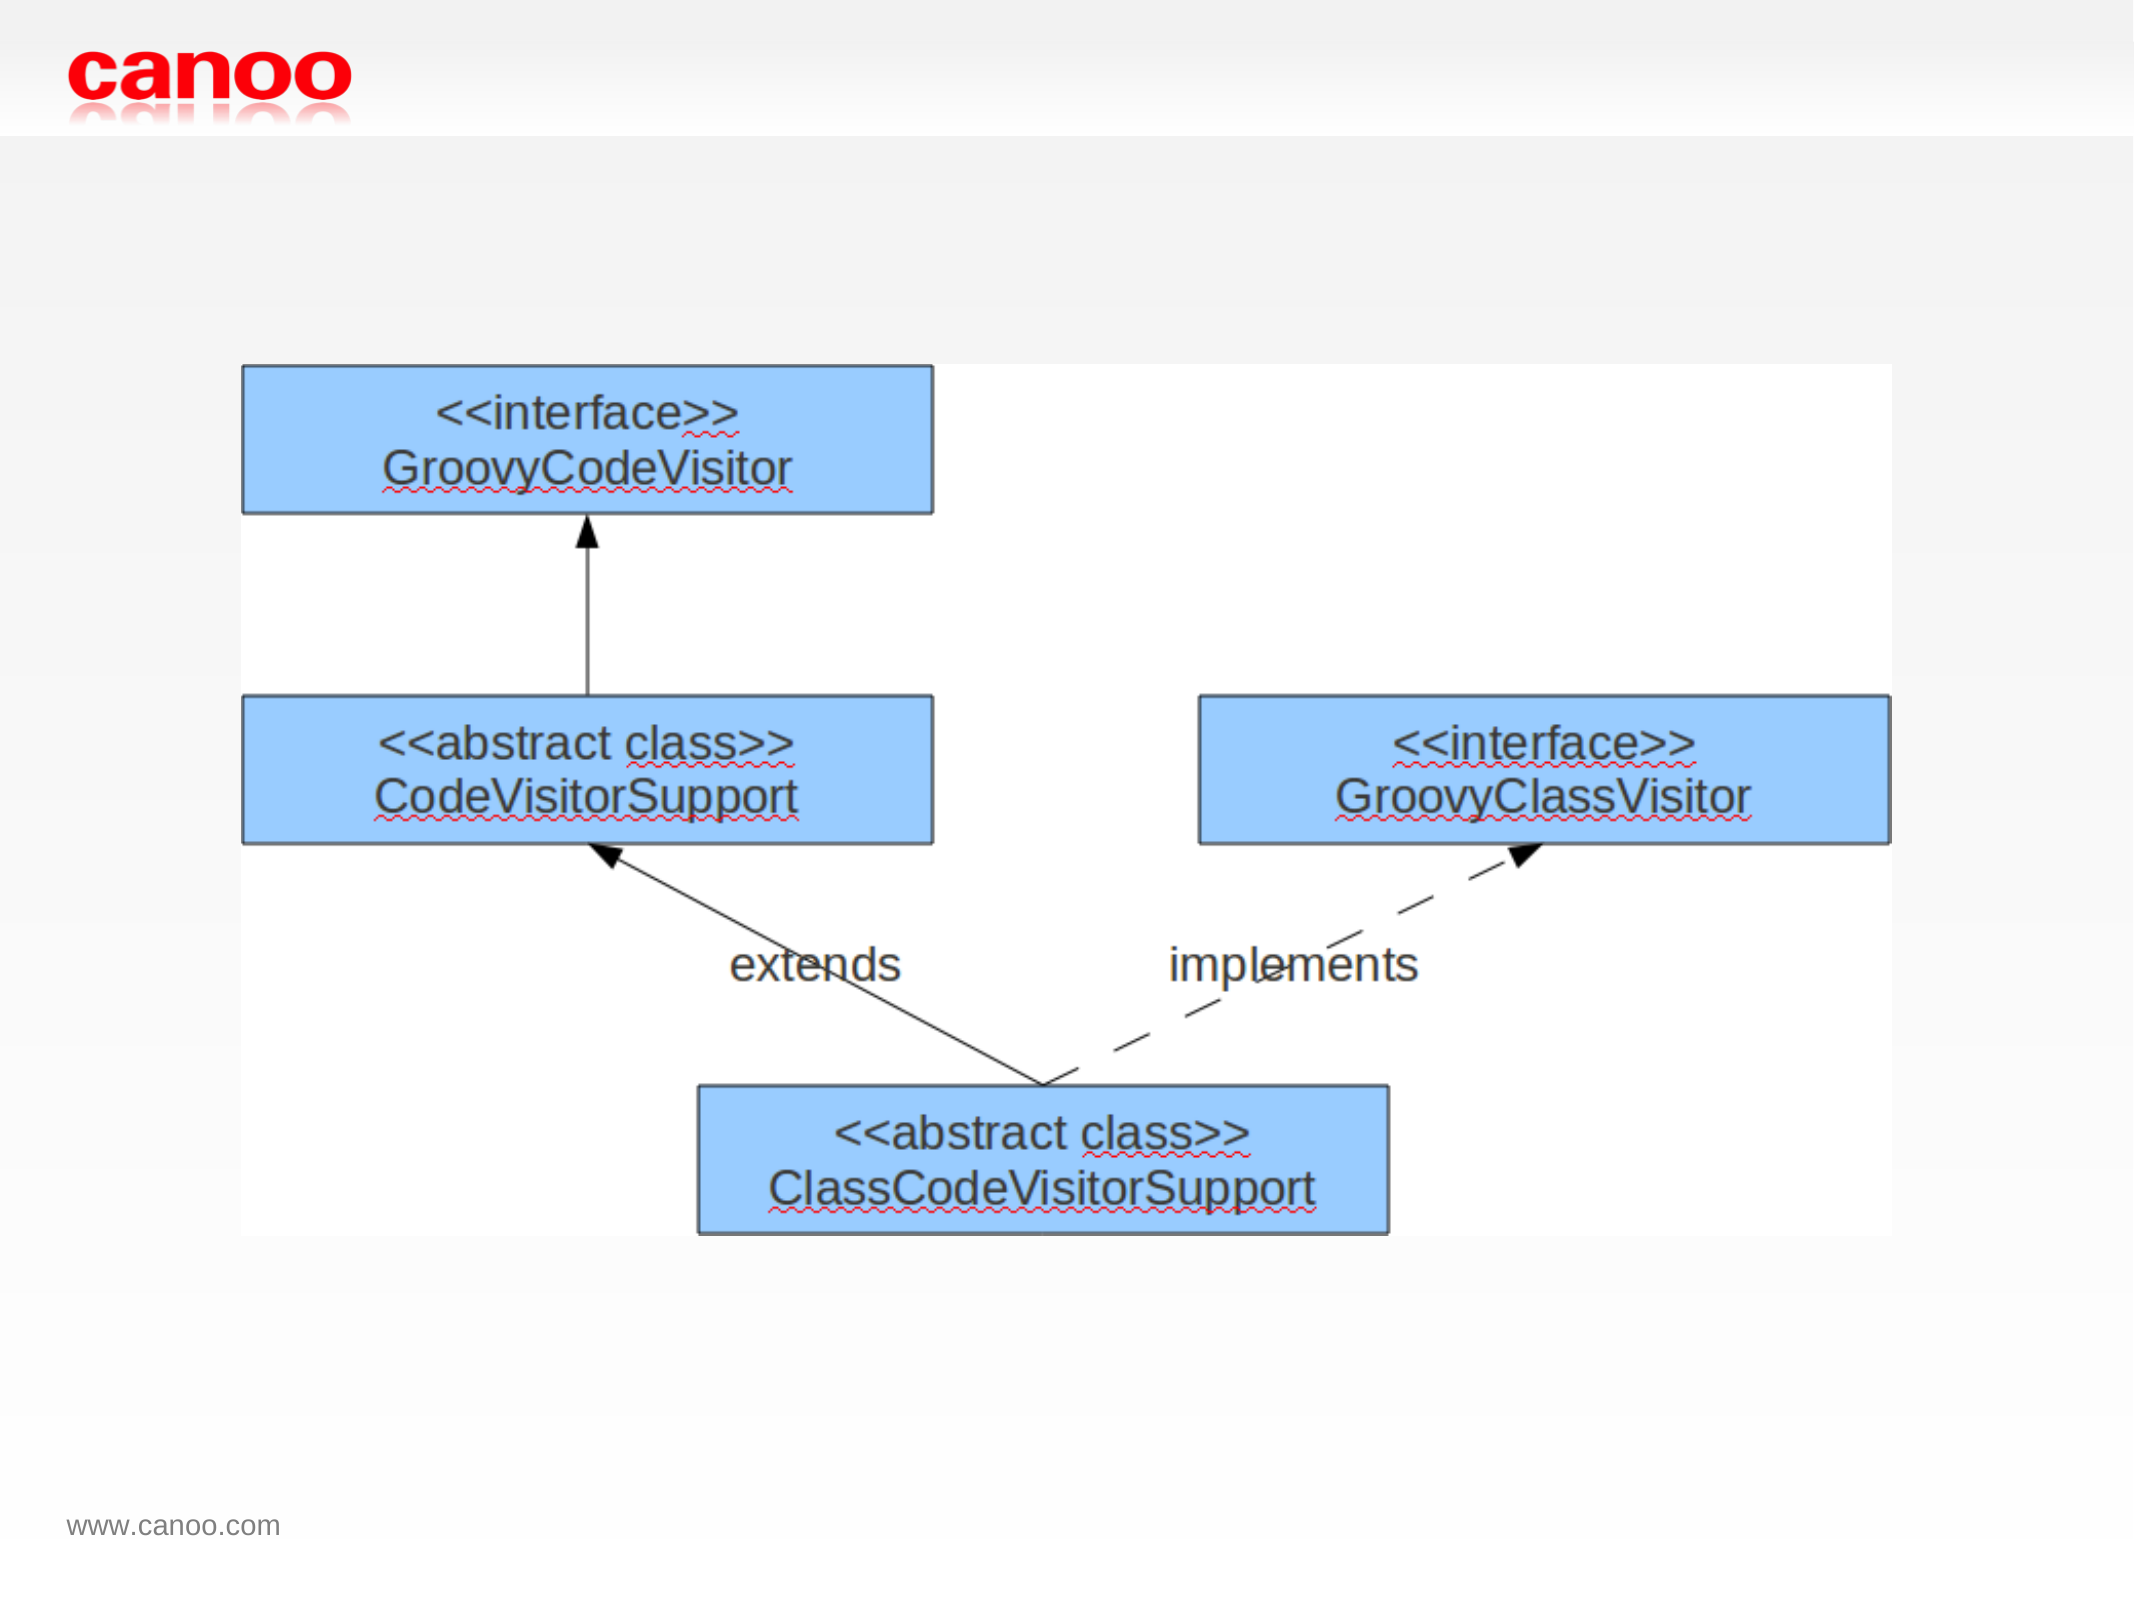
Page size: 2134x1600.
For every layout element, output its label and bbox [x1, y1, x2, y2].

picture [65, 48, 353, 154]
picture [241, 364, 1892, 1236]
